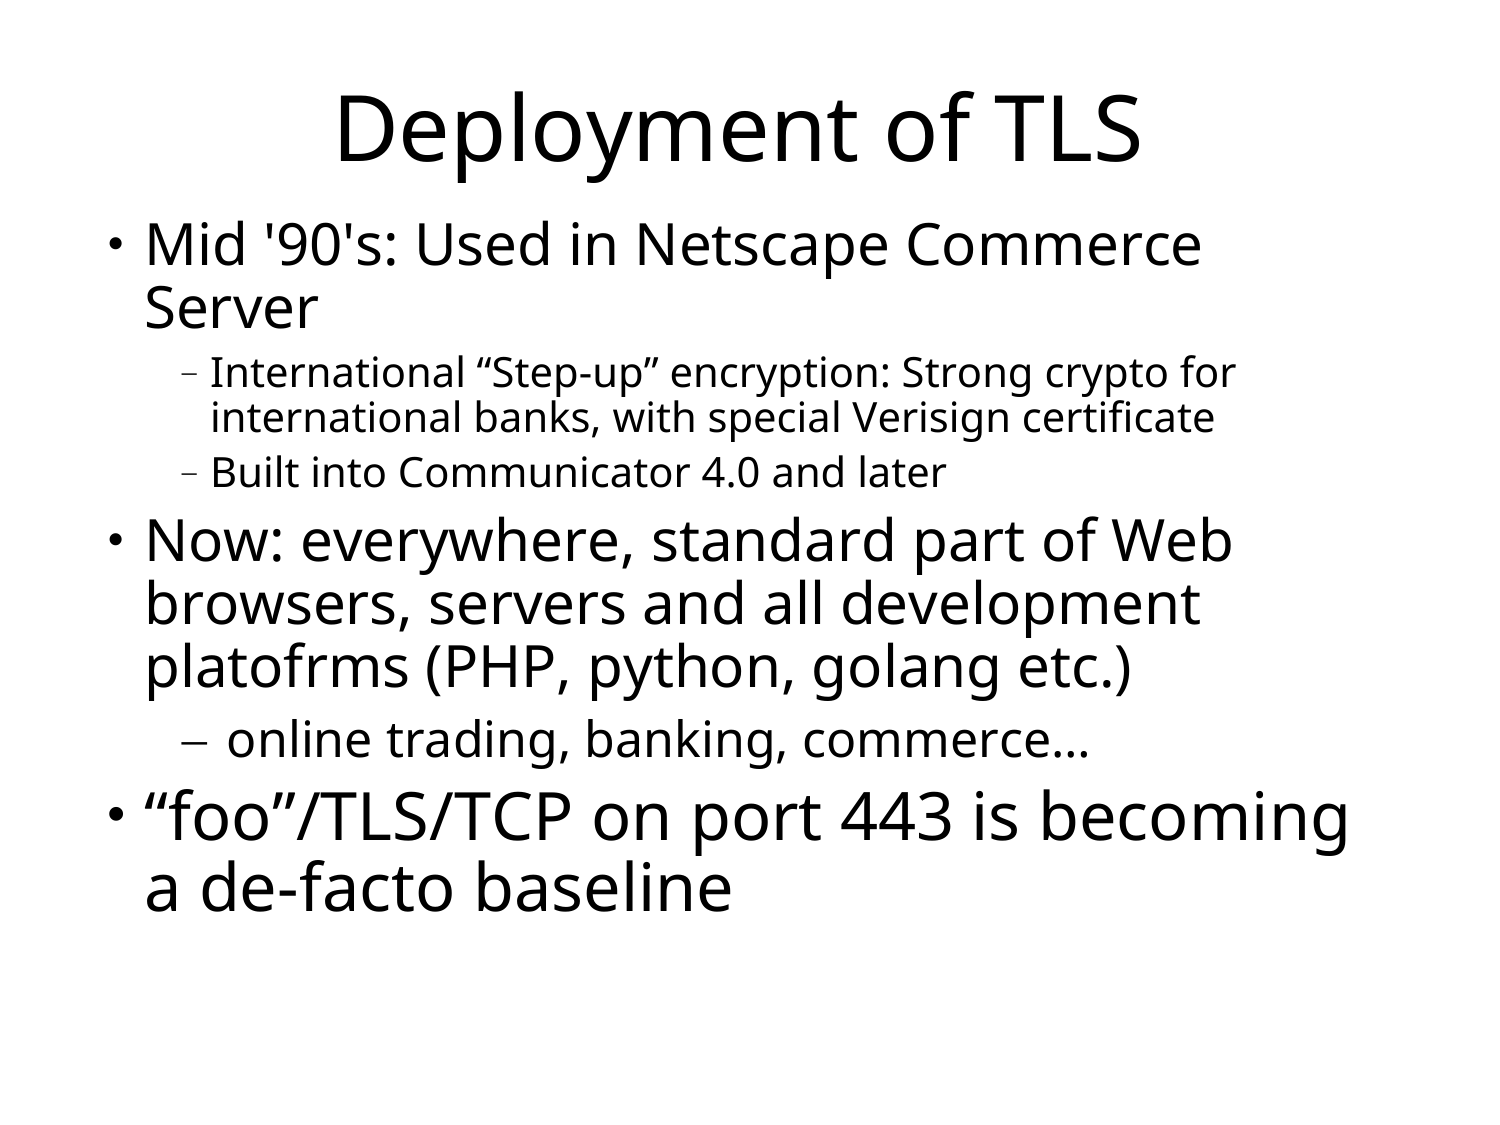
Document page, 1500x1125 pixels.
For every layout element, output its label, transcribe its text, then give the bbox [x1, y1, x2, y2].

text_box Mid '90's: Used in Netscape Commerce Server International “Step-up” encryption: Strong crypto for international banks, with special Verisign certificate Built into Communicator 4.0 and later Now: everywhere, standard part of Web browsers, servers and all development platofrms (PHP, python, golang etc.) online trading, banking, commerce… “foo”/TLS/TCP on port 443 is becoming a de-facto baseline [106, 215, 1382, 1091]
text_box Deployment of TLS [100, 31, 1376, 220]
